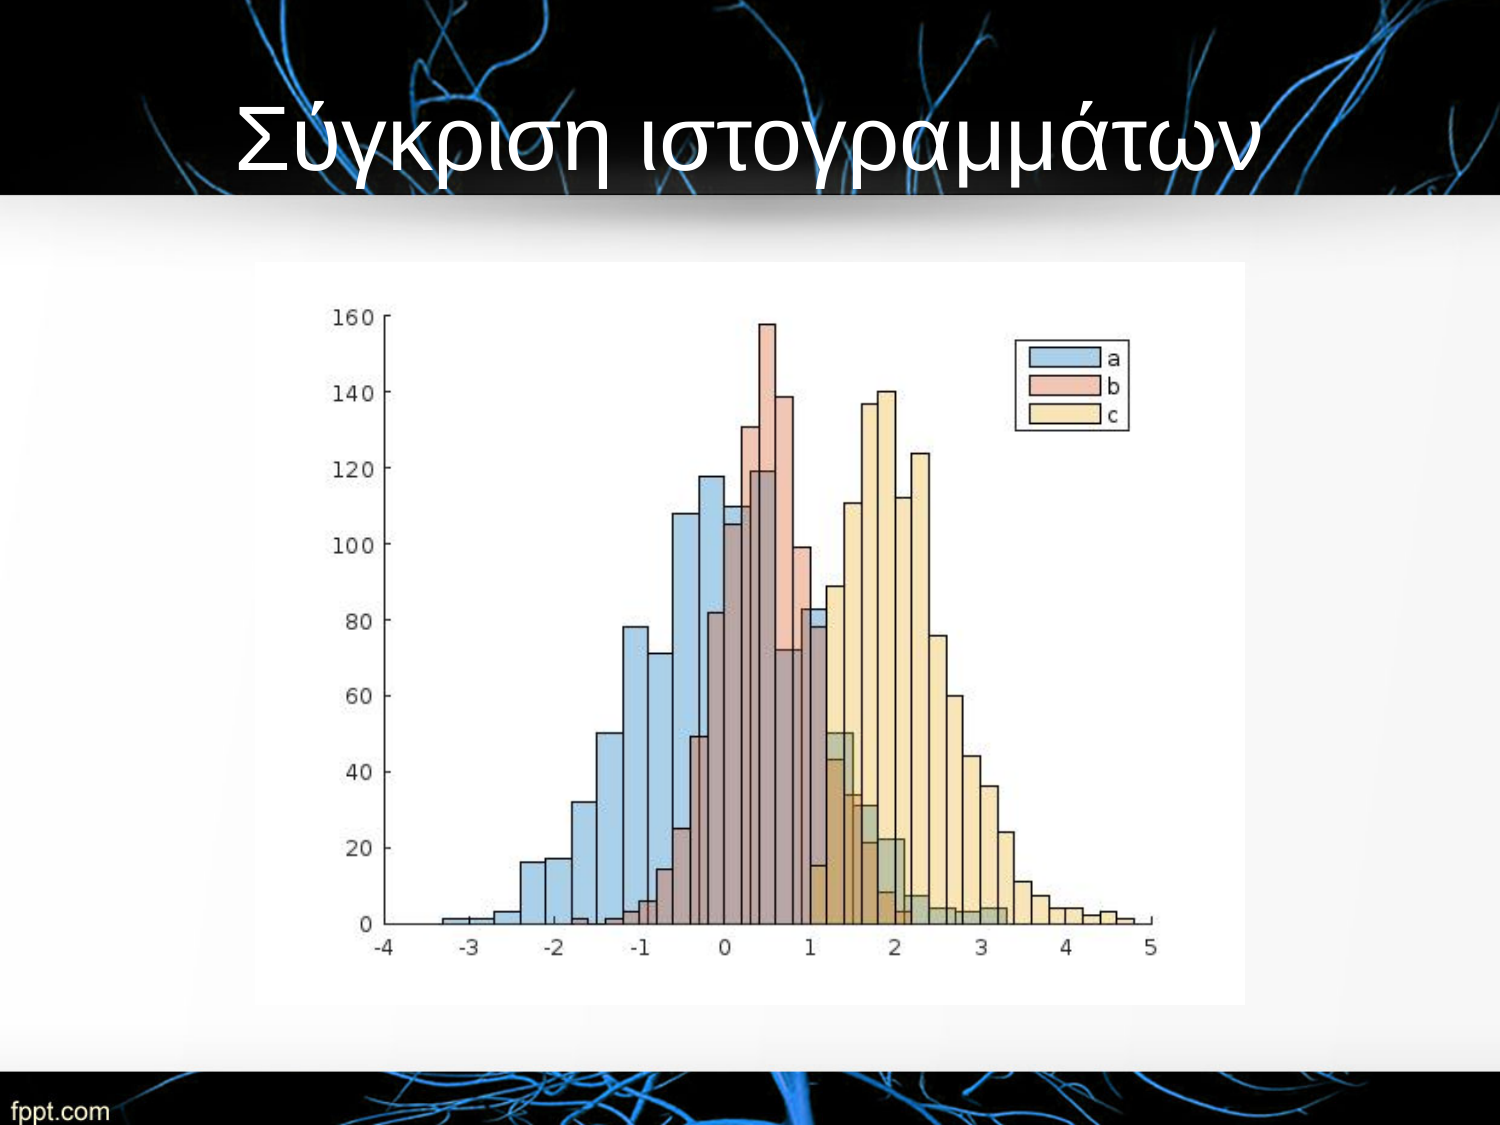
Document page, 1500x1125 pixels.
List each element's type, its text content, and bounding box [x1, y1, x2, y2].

picture [0, 0, 1500, 1125]
title Σύγκριση ιστογραμμάτων [75, 45, 1425, 233]
